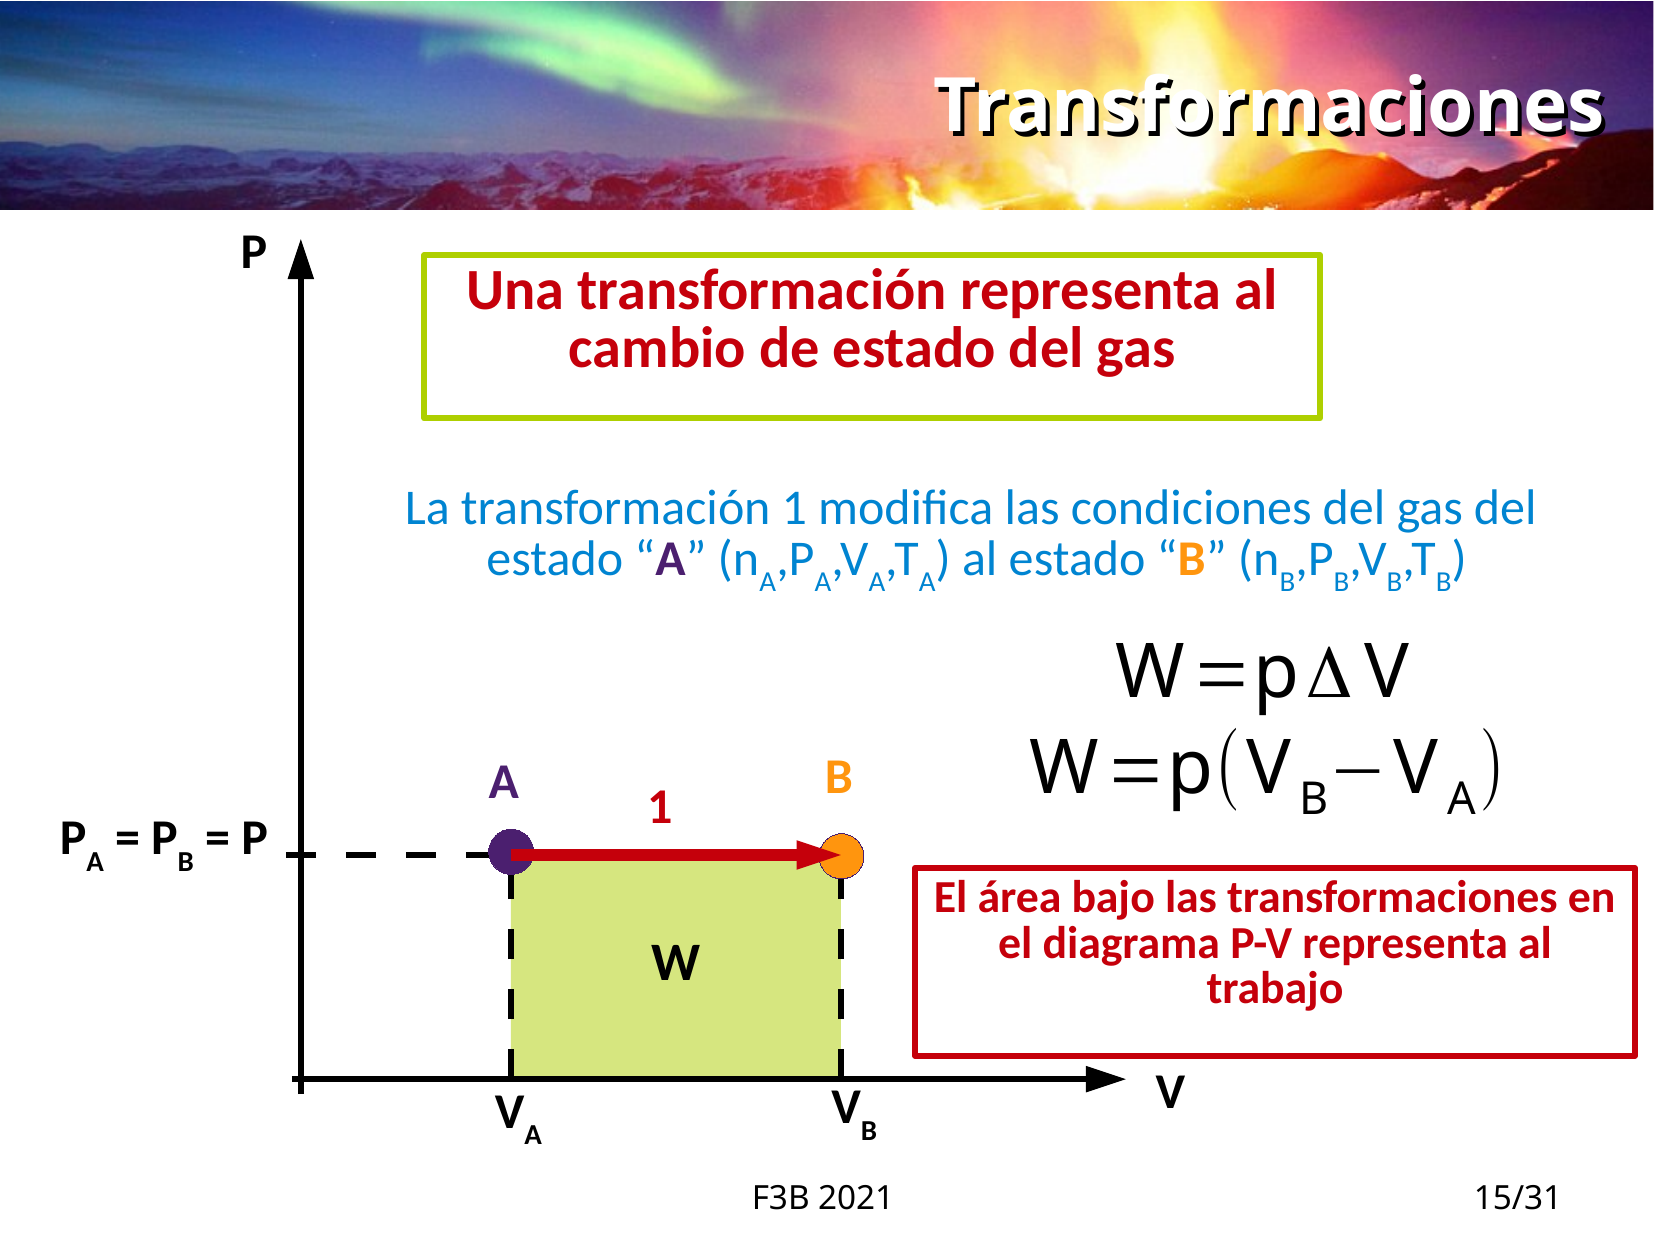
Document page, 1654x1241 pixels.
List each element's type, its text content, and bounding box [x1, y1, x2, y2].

text_box El área bajo las transformaciones en el diagrama P-V representa al trabajo [915, 867, 1636, 1056]
text_box La transformación 1 modifica las condiciones del gas del estado “A” (nA,PA,VA,TA) al estado “B” (nB,PB,VB,TB) [390, 480, 1569, 628]
title Transformaciones [45, 15, 1606, 191]
text_box W [510, 861, 841, 1076]
text_box Una transformación representa al cambio de estado del gas [424, 255, 1321, 419]
text_box V [1140, 1064, 1201, 1141]
text_box PA = PB = P [45, 810, 283, 897]
text_box VB [816, 1079, 892, 1166]
text_box 1 [632, 779, 688, 856]
chart [1020, 624, 1512, 827]
text_box [488, 829, 534, 875]
text_box B [810, 749, 868, 826]
text_box [820, 833, 864, 879]
text_box A [473, 753, 534, 830]
picture [0, 1, 1654, 210]
text_box P [225, 224, 282, 301]
text_box VA [480, 1083, 557, 1171]
